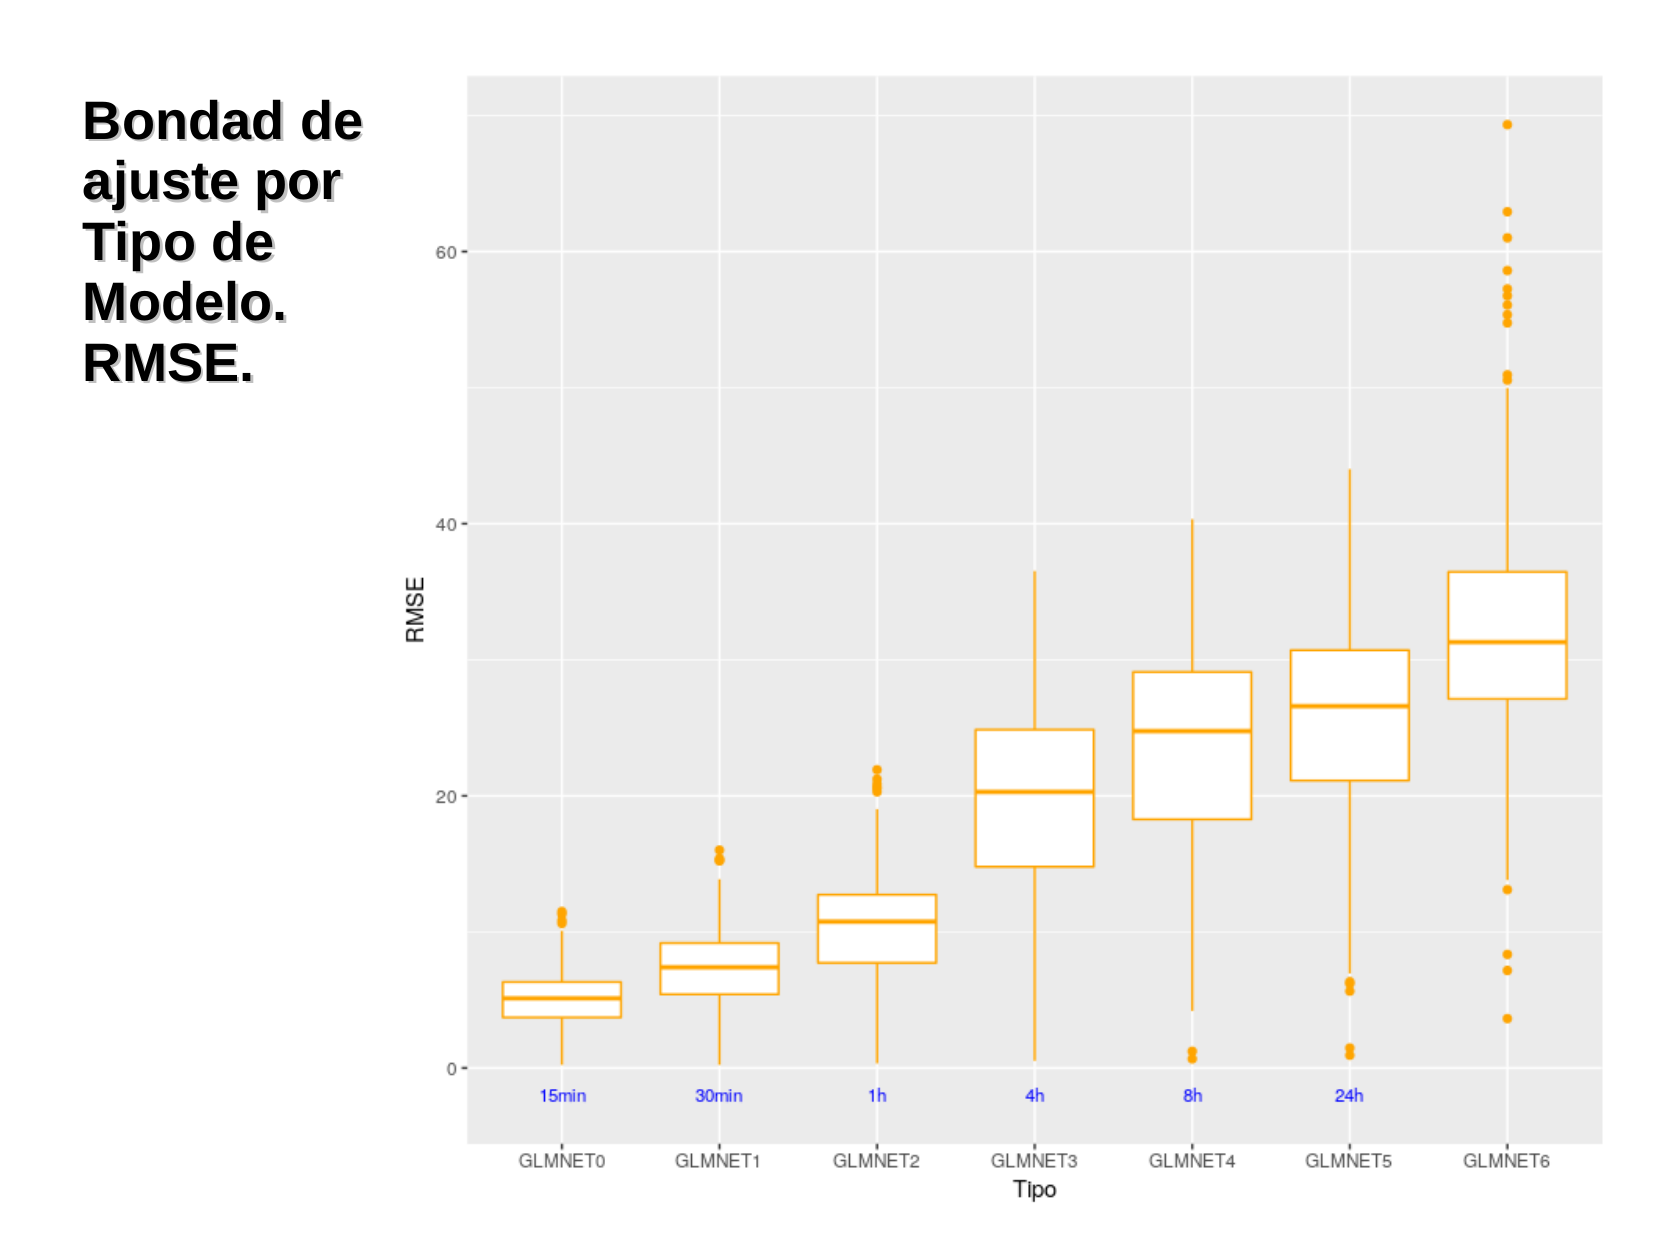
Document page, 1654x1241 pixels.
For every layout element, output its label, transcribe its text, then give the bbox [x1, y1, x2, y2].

picture [397, 65, 1609, 1210]
text_box Bondad de ajuste por Tipo de Modelo. RMSE. [68, 82, 394, 491]
